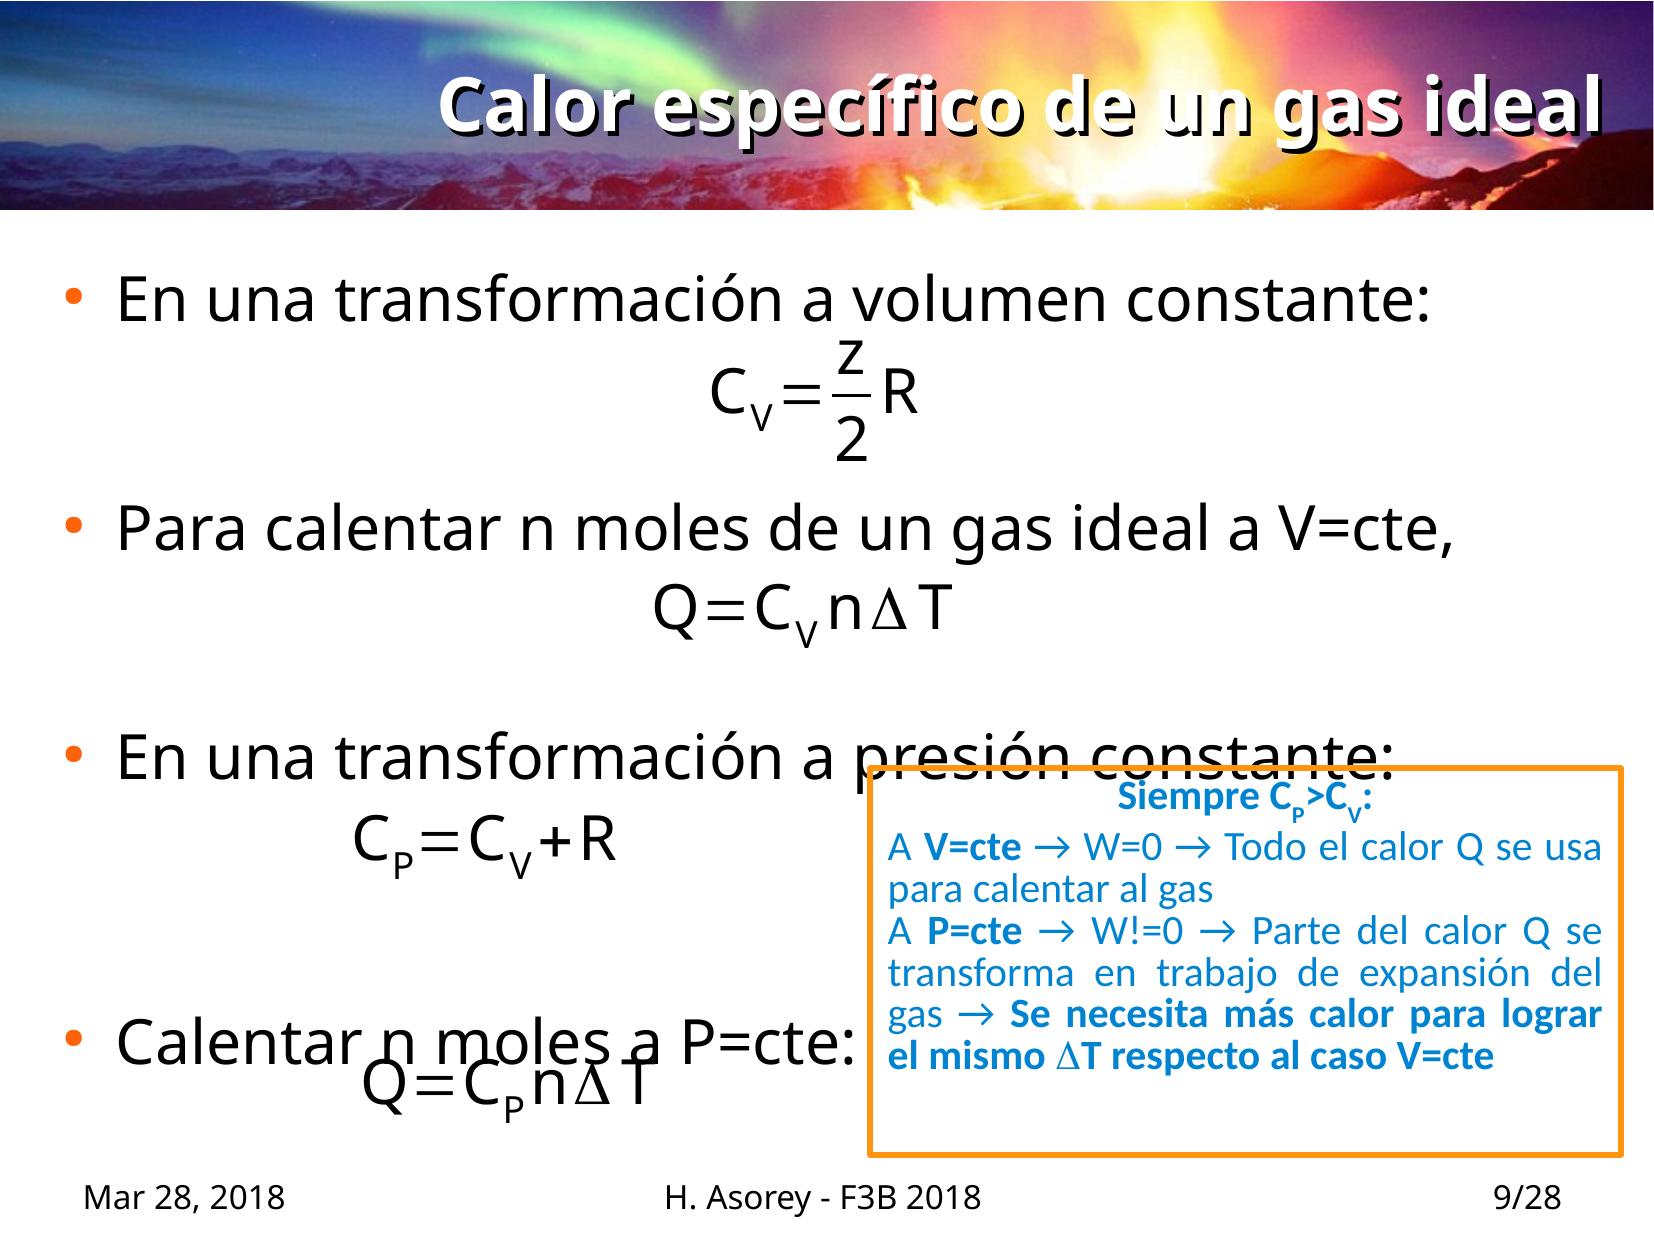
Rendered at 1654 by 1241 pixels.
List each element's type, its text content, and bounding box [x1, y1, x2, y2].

list En una transformación a volumen constante: Para calentar n moles de un gas ideal a V=cte, En una transformación a presión constante: Calentar n moles a P=cte: [45, 255, 1606, 1156]
chart [645, 570, 961, 658]
chart [353, 1044, 664, 1132]
chart [701, 315, 926, 477]
text_box Siempre CP>CV: A V=cte → W=0 → Todo el calor Q se usa para calentar al gas A P=cte → W!=0 → Parte del calor Q se transforma en trabajo de expansión del gas → Se necesita más calor para lograr el mismo DT respecto al caso V=cte [870, 768, 1621, 1156]
chart [345, 800, 624, 888]
title Calor específico de un gas ideal [45, 15, 1606, 191]
picture [0, 1, 1654, 210]
